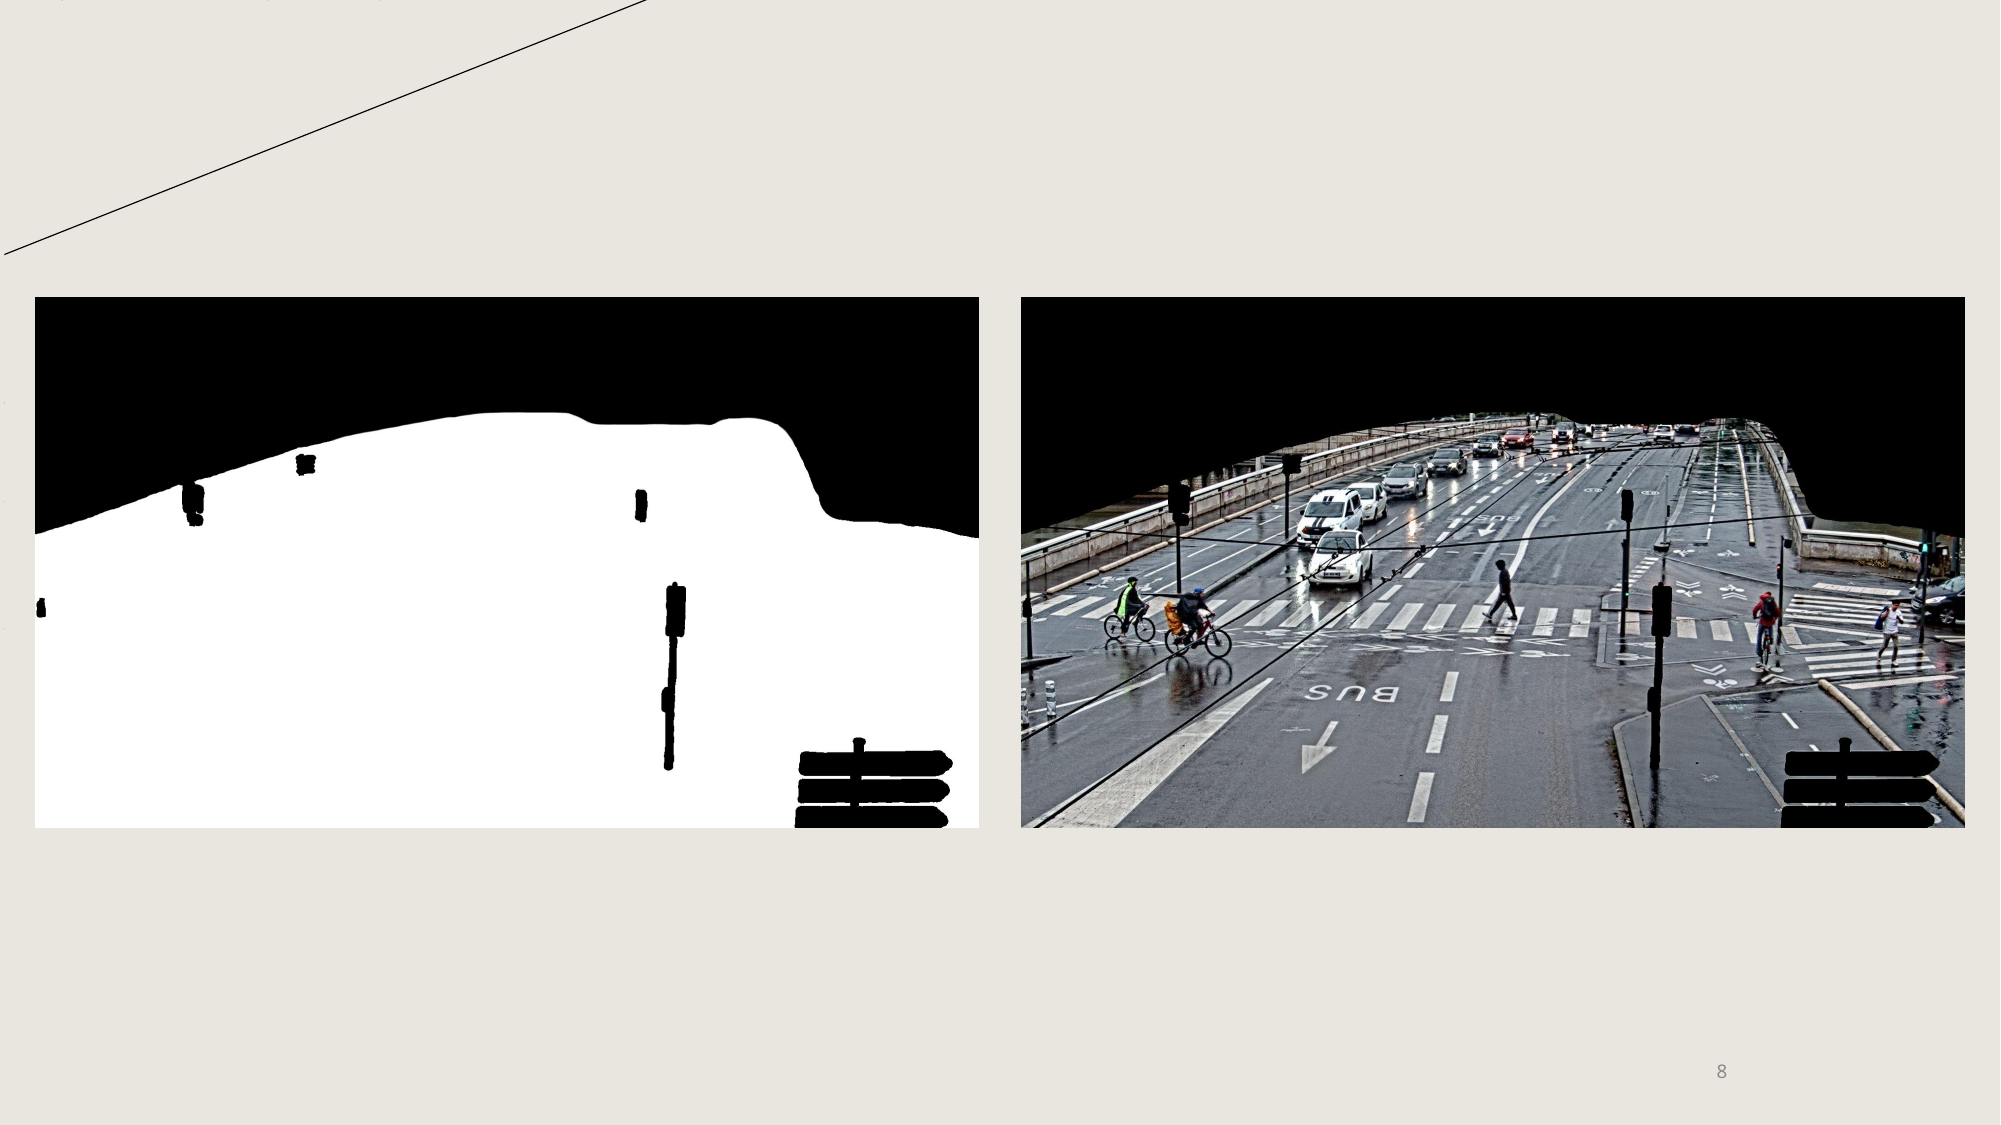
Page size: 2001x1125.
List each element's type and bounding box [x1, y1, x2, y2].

text_box [1701, 1042, 1864, 1103]
picture [1021, 297, 1965, 828]
picture [35, 297, 979, 828]
